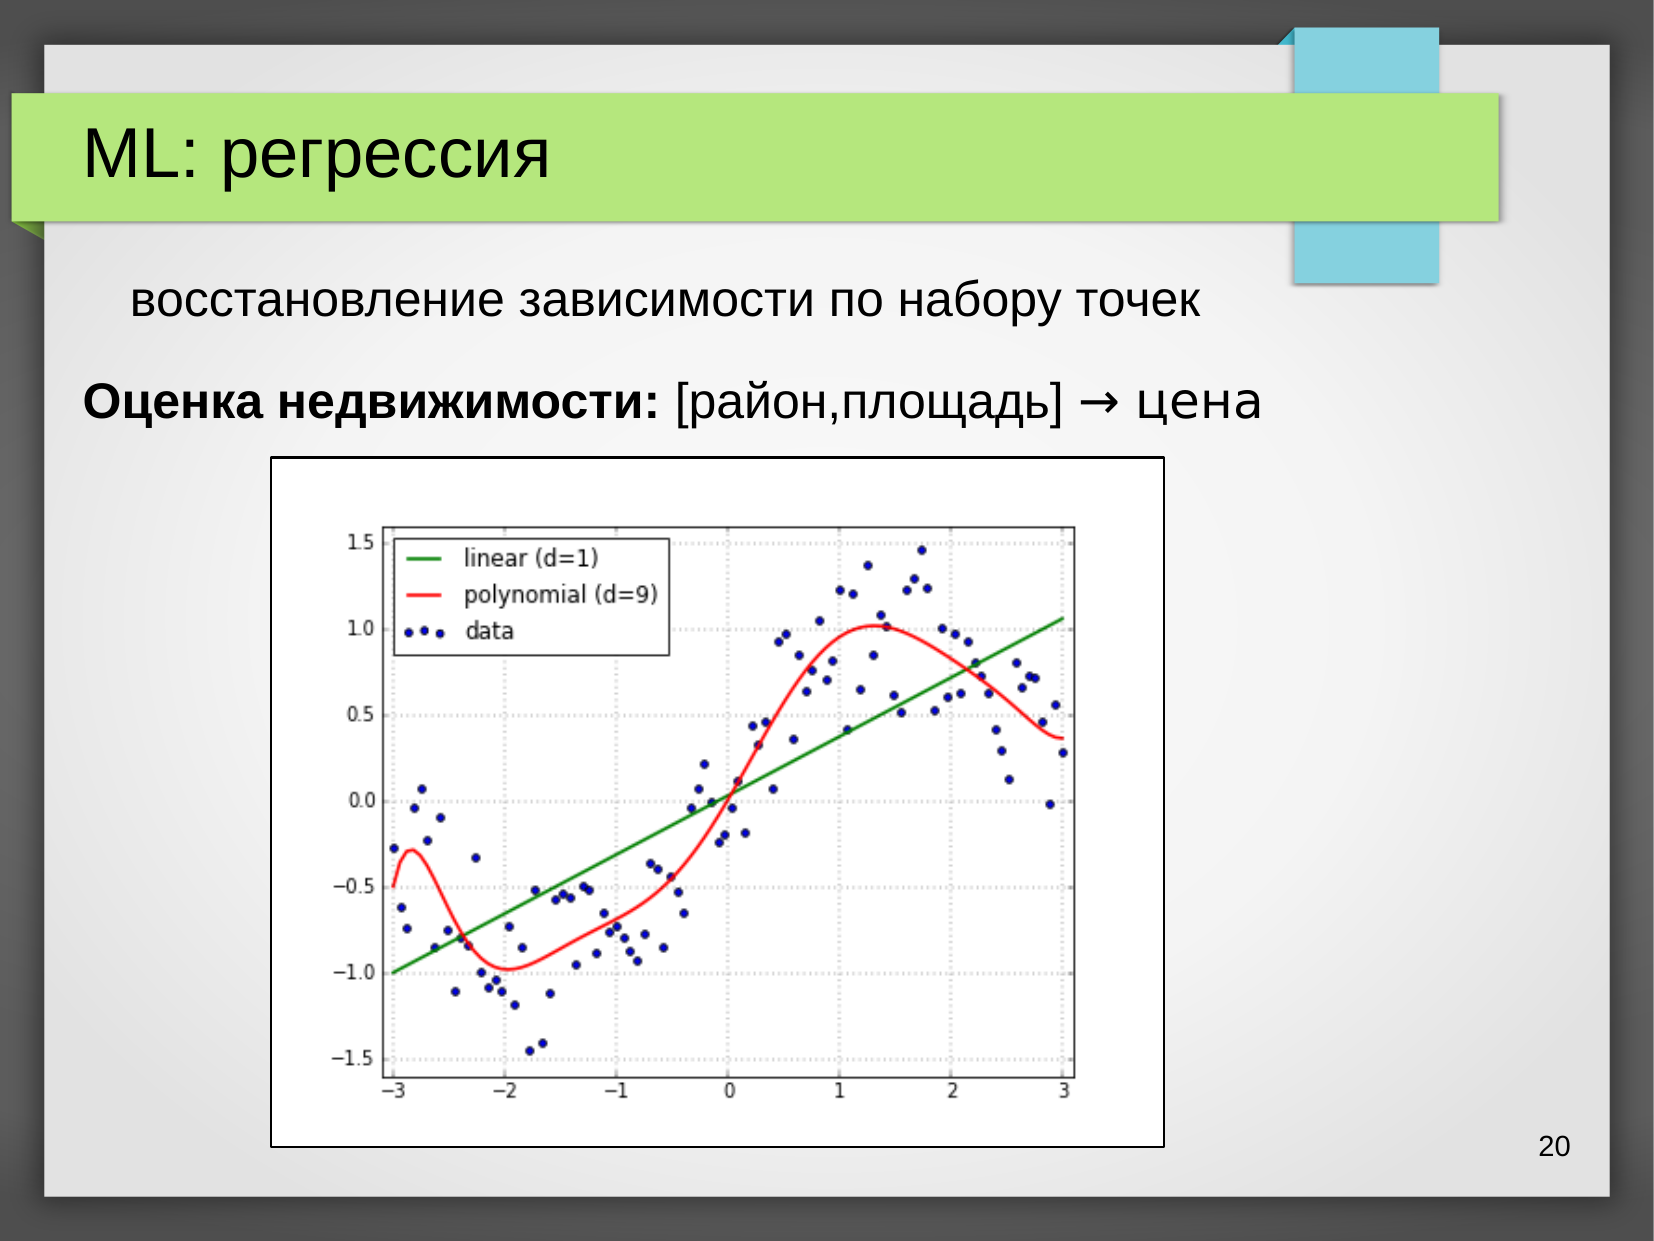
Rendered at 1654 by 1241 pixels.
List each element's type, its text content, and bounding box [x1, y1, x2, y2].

picture [0, 0, 1654, 1241]
text_box Оценка недвижимости: [район,площадь] → цена [82, 354, 1571, 449]
title ML: регрессия [82, 49, 1571, 257]
text_box восстановление зависимости по набору точек [129, 208, 1394, 354]
